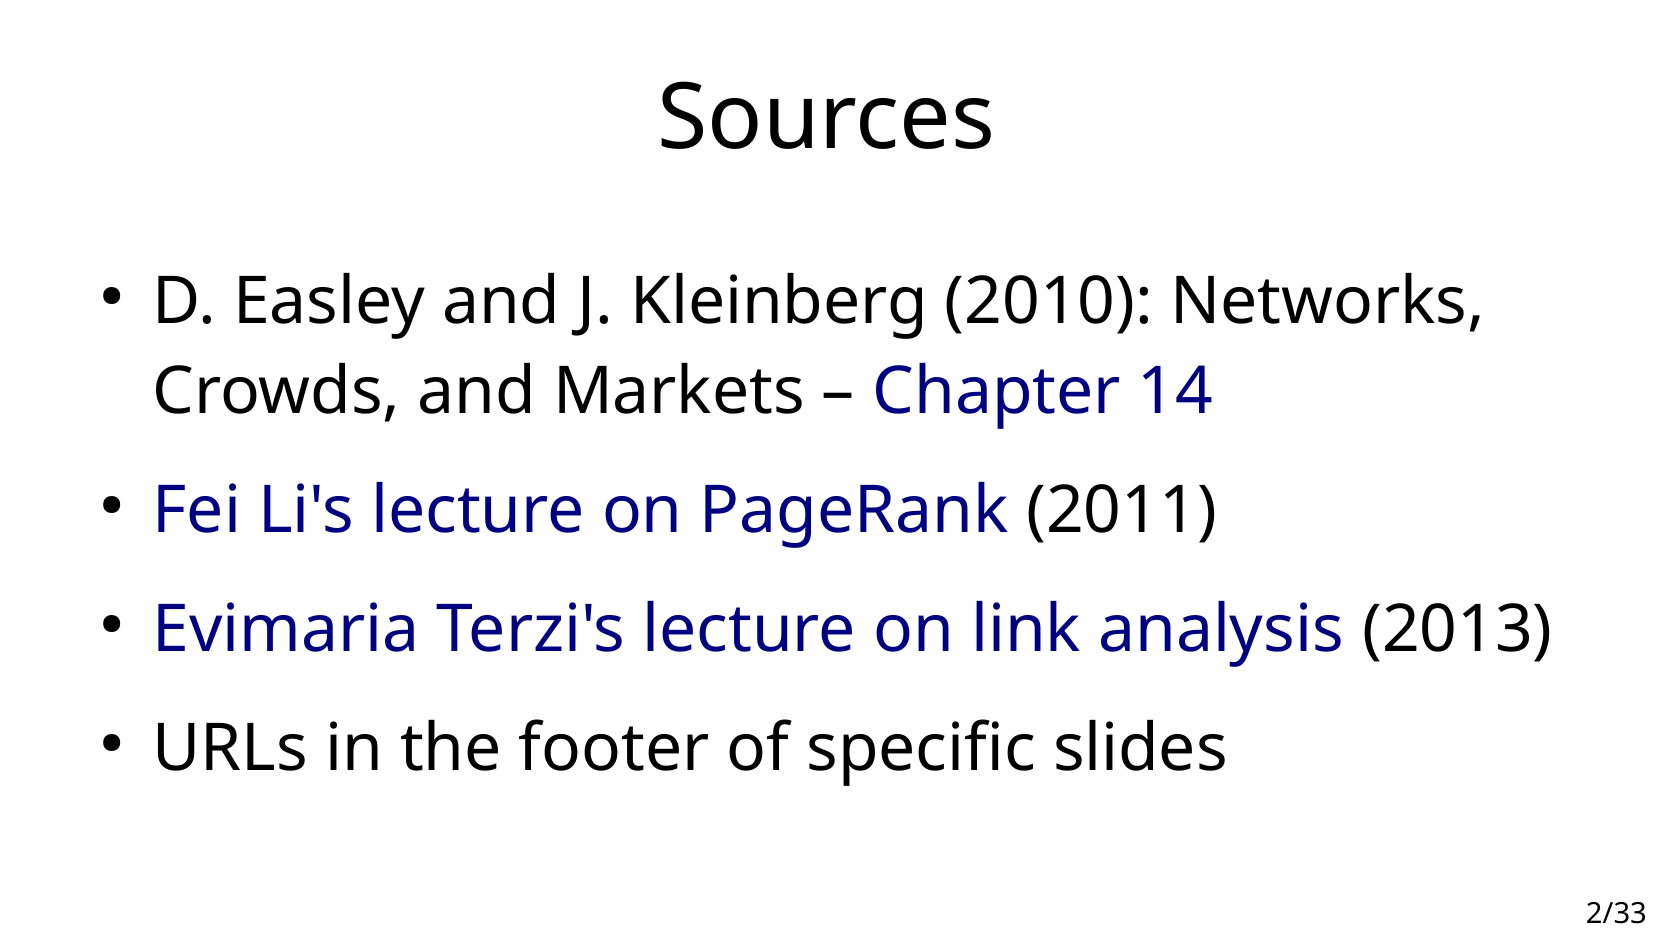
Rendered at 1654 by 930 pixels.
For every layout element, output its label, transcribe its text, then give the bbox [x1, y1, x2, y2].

title Sources [82, 1, 1571, 225]
list D. Easley and J. Kleinberg (2010): Networks, Crowds, and Markets – Chapter 14 Fei Li's lecture on PageRank (2011) Evimaria Terzi's lecture on link analysis (2013) URLs in the footer of specific slides [82, 252, 1571, 793]
